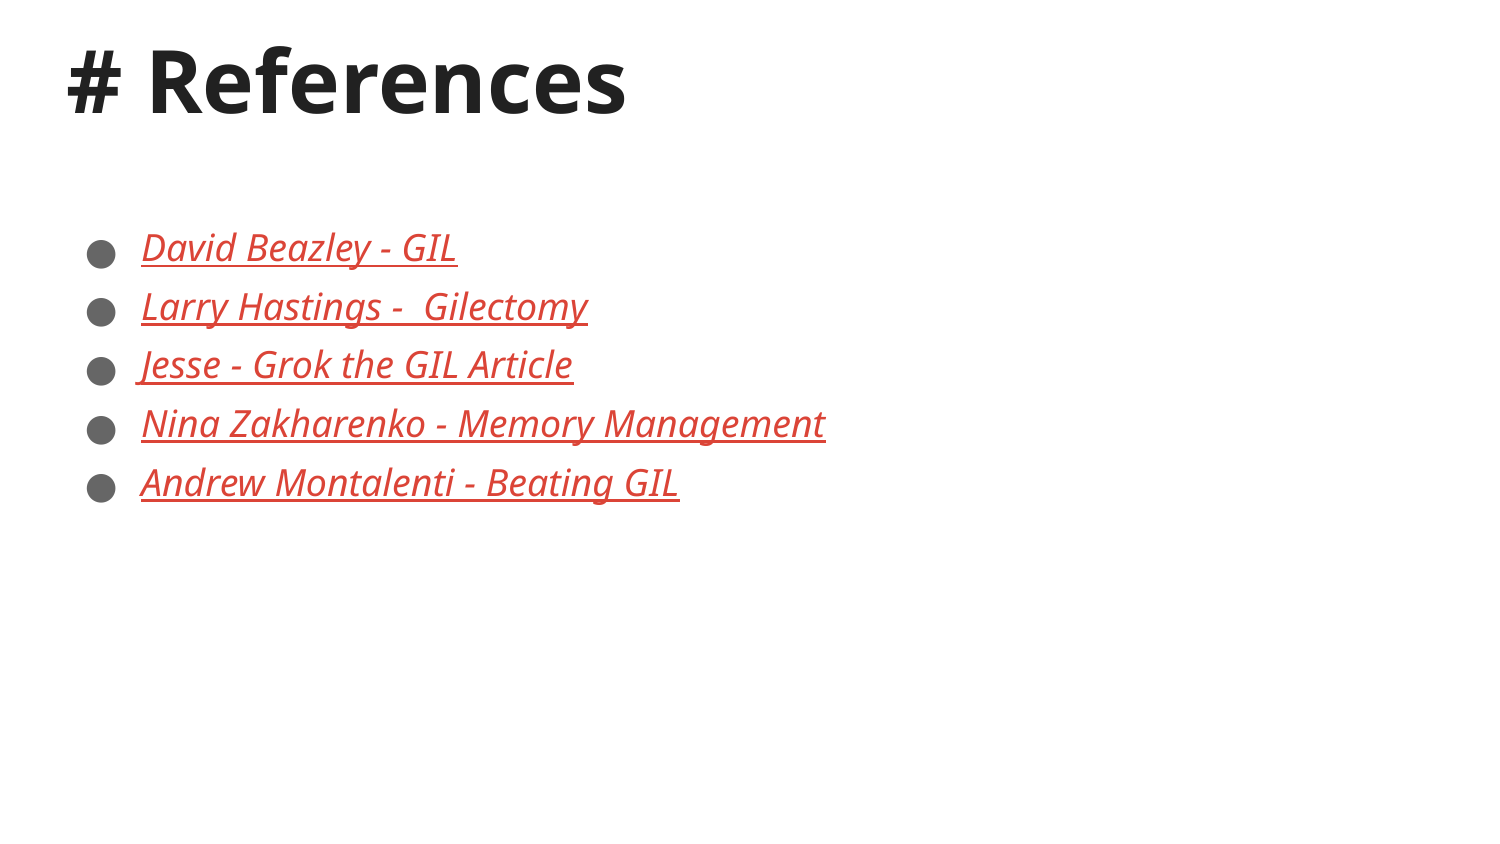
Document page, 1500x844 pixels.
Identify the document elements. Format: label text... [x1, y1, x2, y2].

title # References [51, 10, 800, 142]
list David Beazley - GIL Larry Hastings - Gilectomy Jesse - Grok the GIL Article Nina Zakharenko - Memory Management Andrew Montalenti - Beating GIL [51, 201, 1449, 750]
